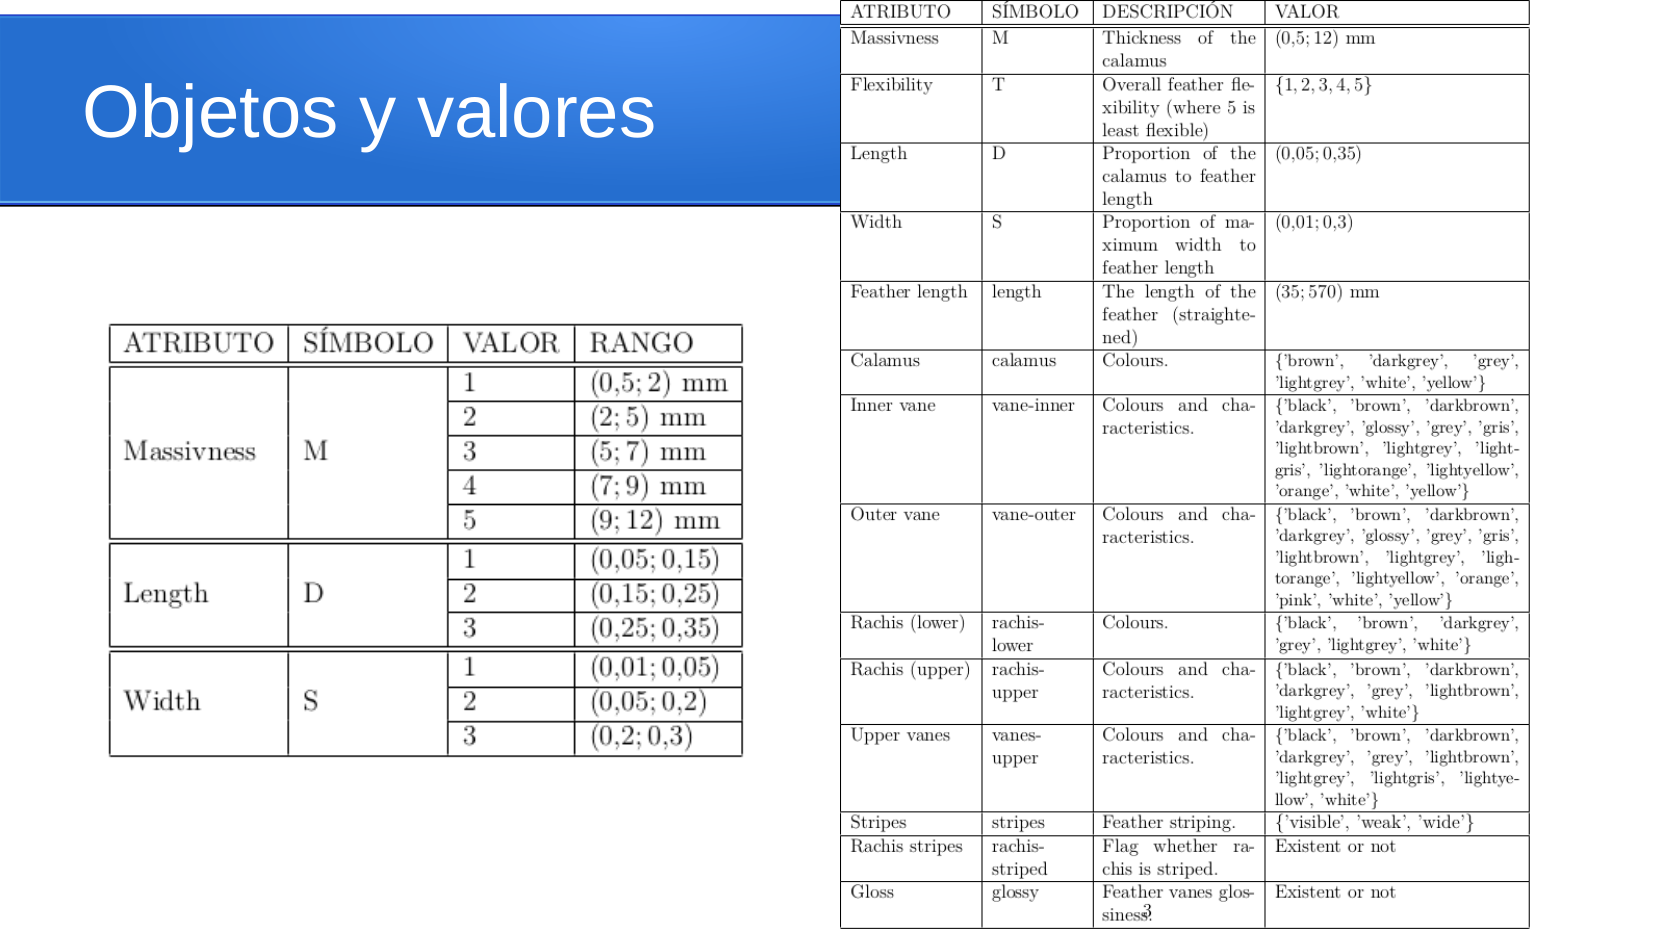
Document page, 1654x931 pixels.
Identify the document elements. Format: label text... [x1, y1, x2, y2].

title Objetos y valores [82, 35, 840, 189]
picture [840, 0, 1535, 931]
picture [103, 318, 751, 766]
